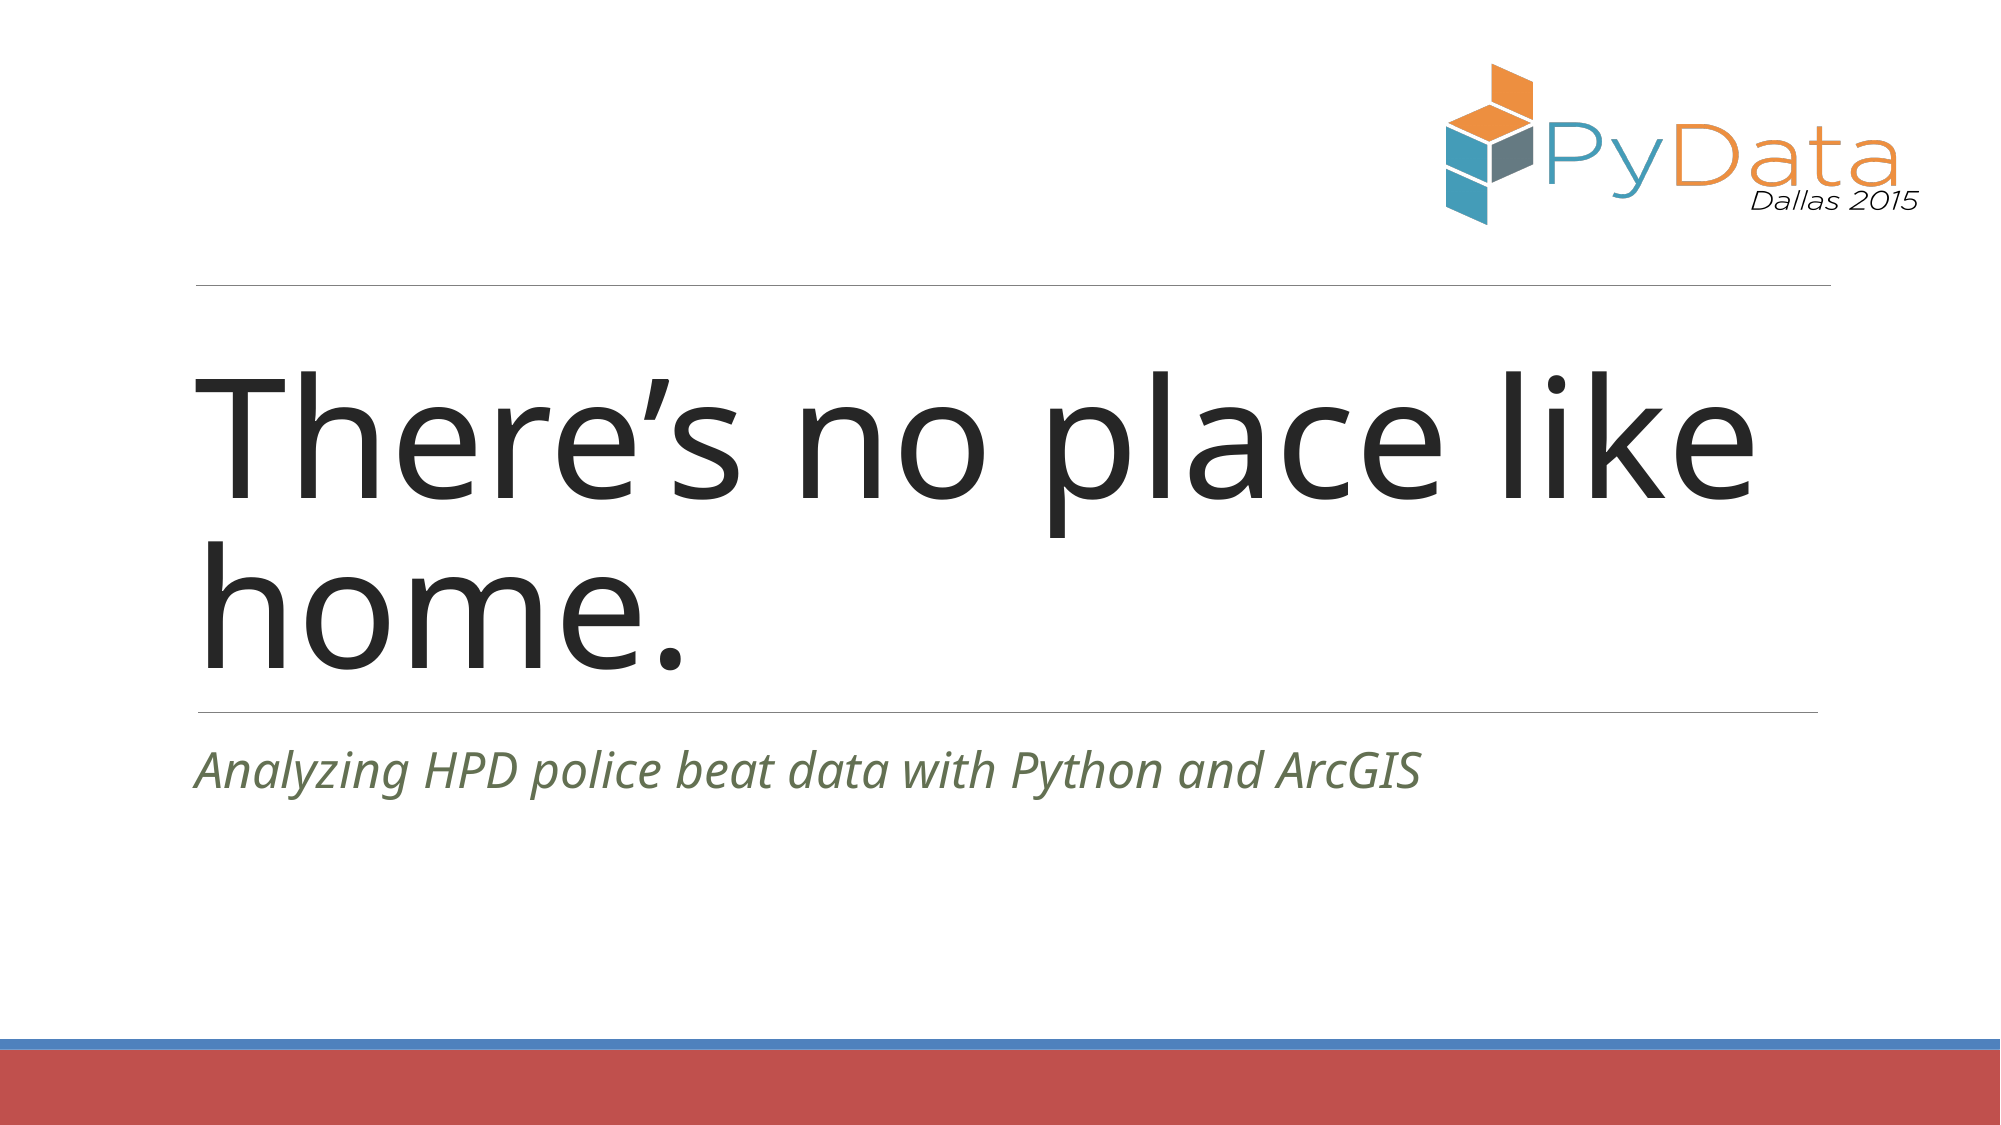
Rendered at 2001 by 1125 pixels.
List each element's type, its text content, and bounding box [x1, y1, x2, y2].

text_box Analyzing HPD police beat data with Python and ArcGIS [180, 730, 1831, 919]
picture [1440, 59, 1923, 225]
text_box There’s no place like home. [180, 124, 1830, 710]
